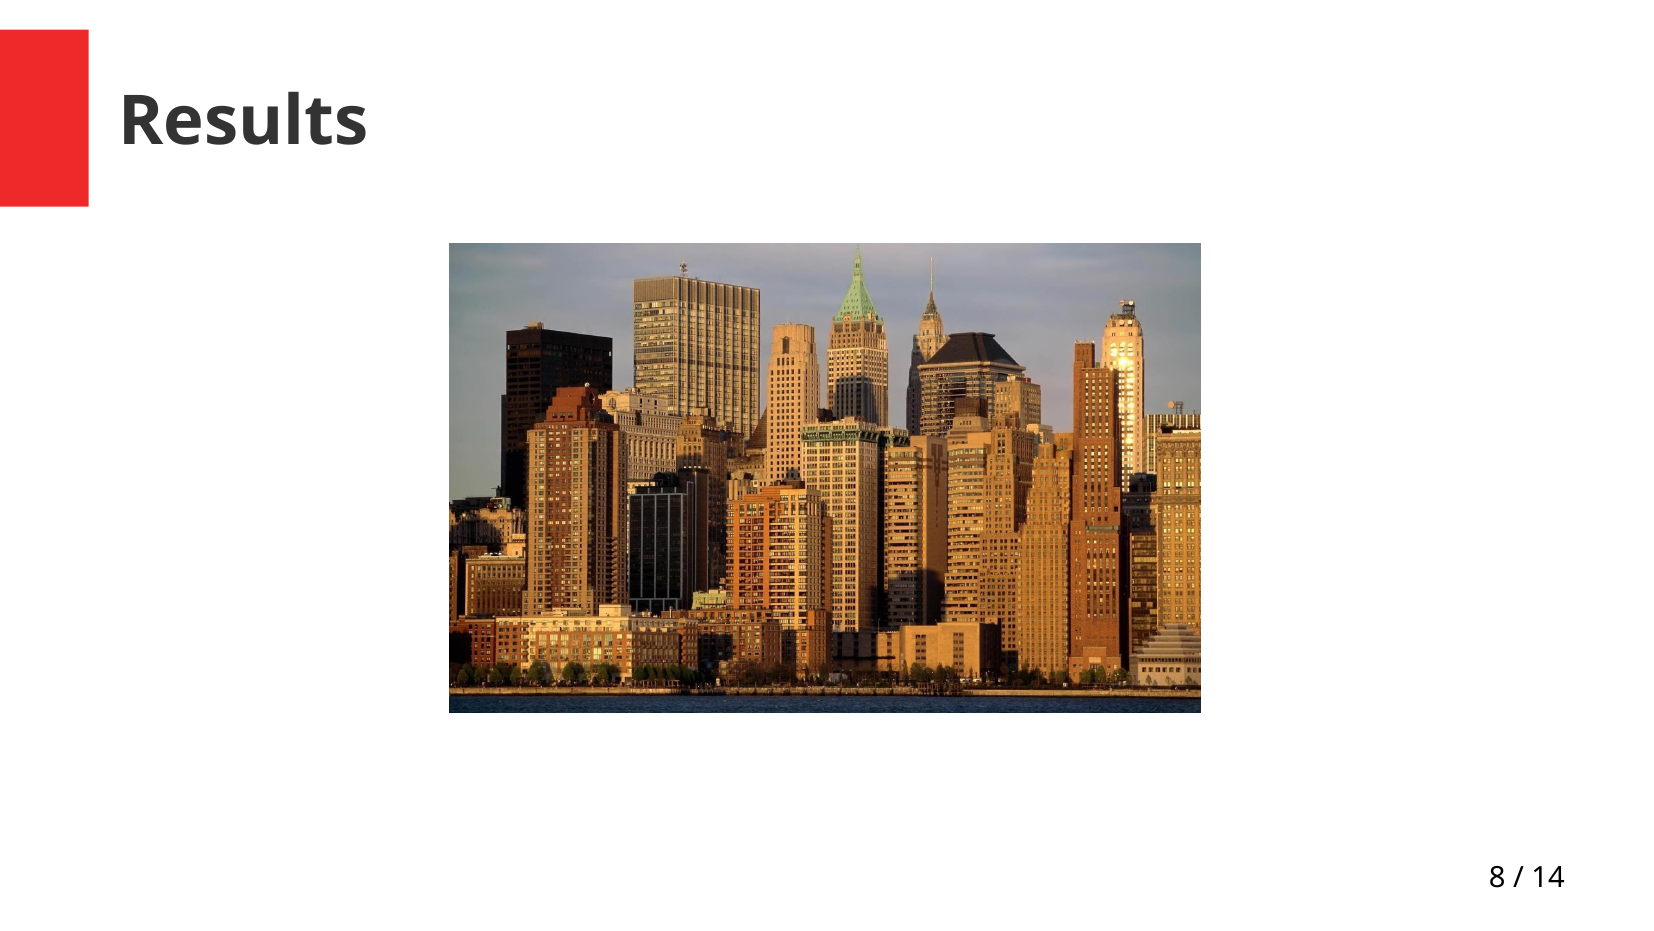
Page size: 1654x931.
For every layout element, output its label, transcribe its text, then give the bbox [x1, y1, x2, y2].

title Results [118, 29, 1595, 207]
picture [449, 243, 1201, 713]
